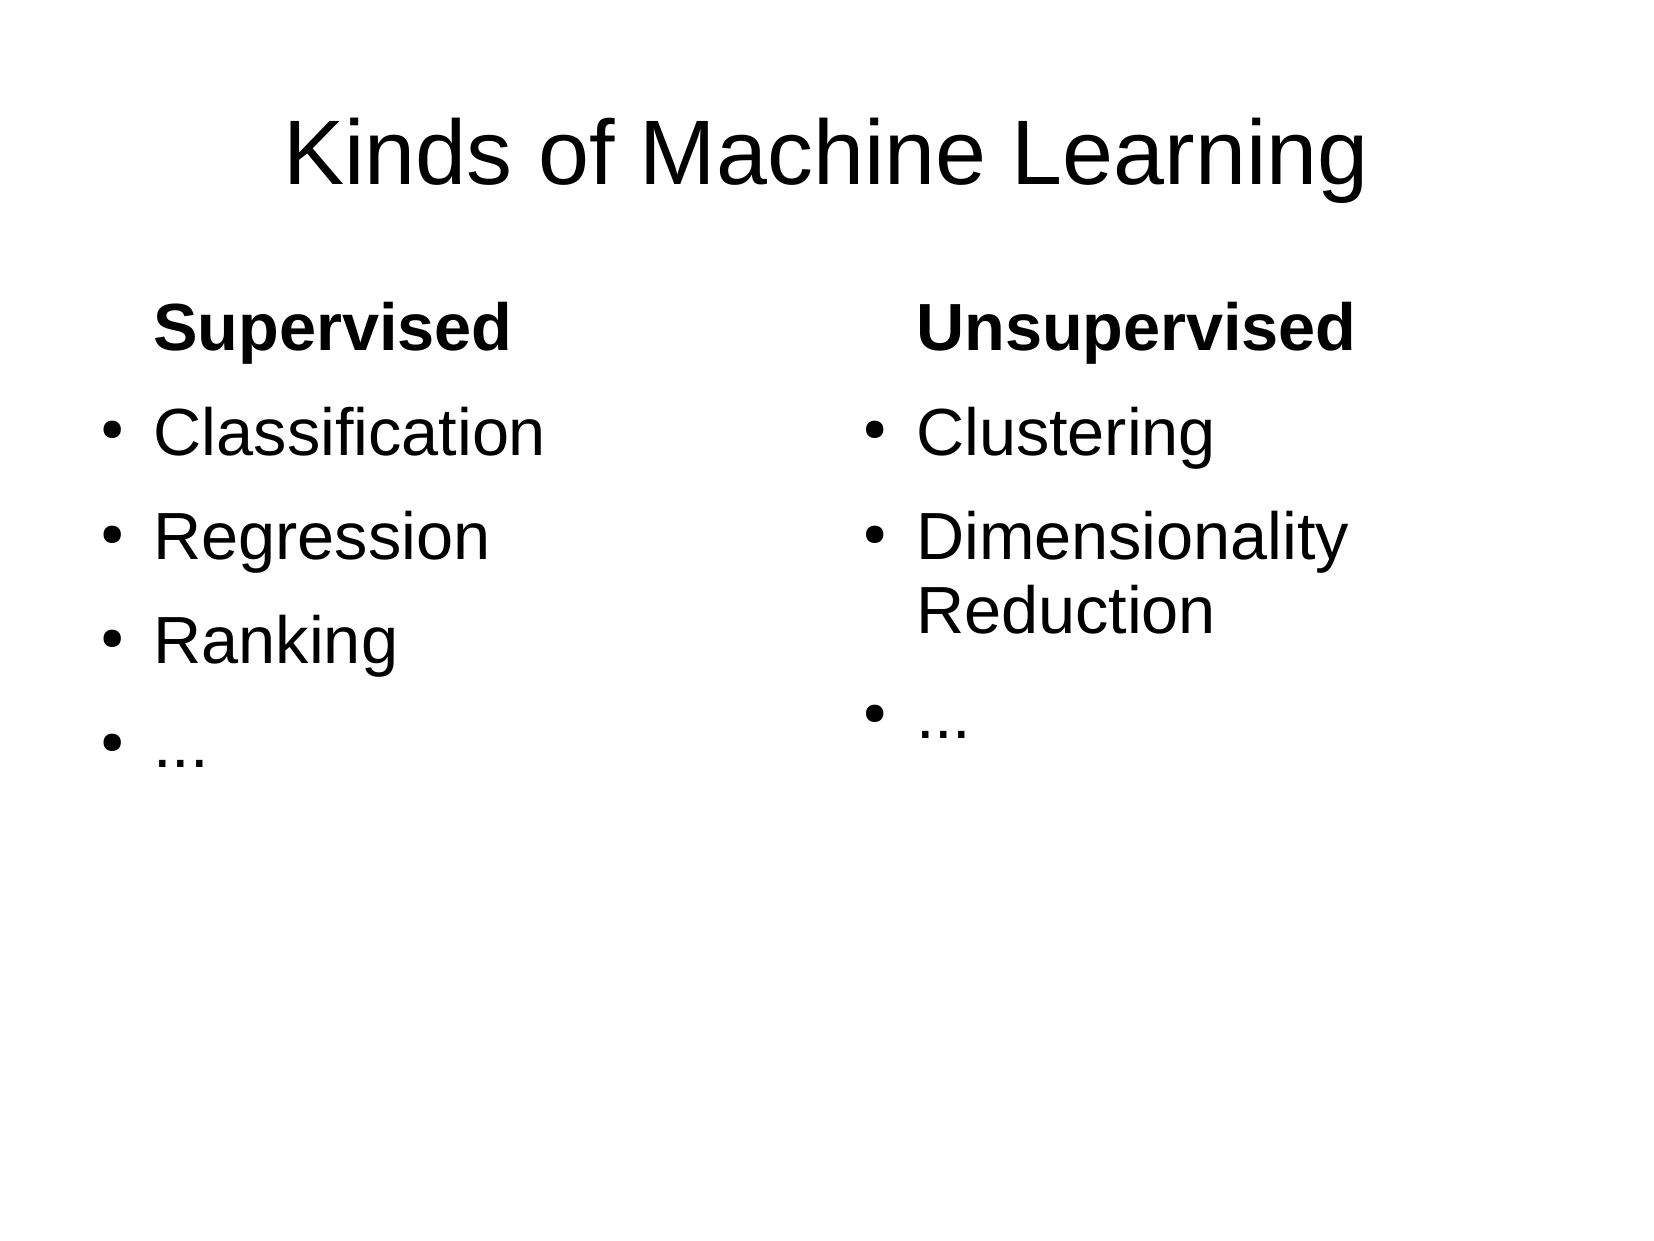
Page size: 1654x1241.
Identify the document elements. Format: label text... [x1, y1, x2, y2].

list Supervised Classification Regression Ranking ... [82, 290, 809, 1010]
list Unsupervised Clustering Dimensionality Reduction ... [845, 290, 1572, 1010]
title Kinds of Machine Learning [82, 49, 1571, 257]
